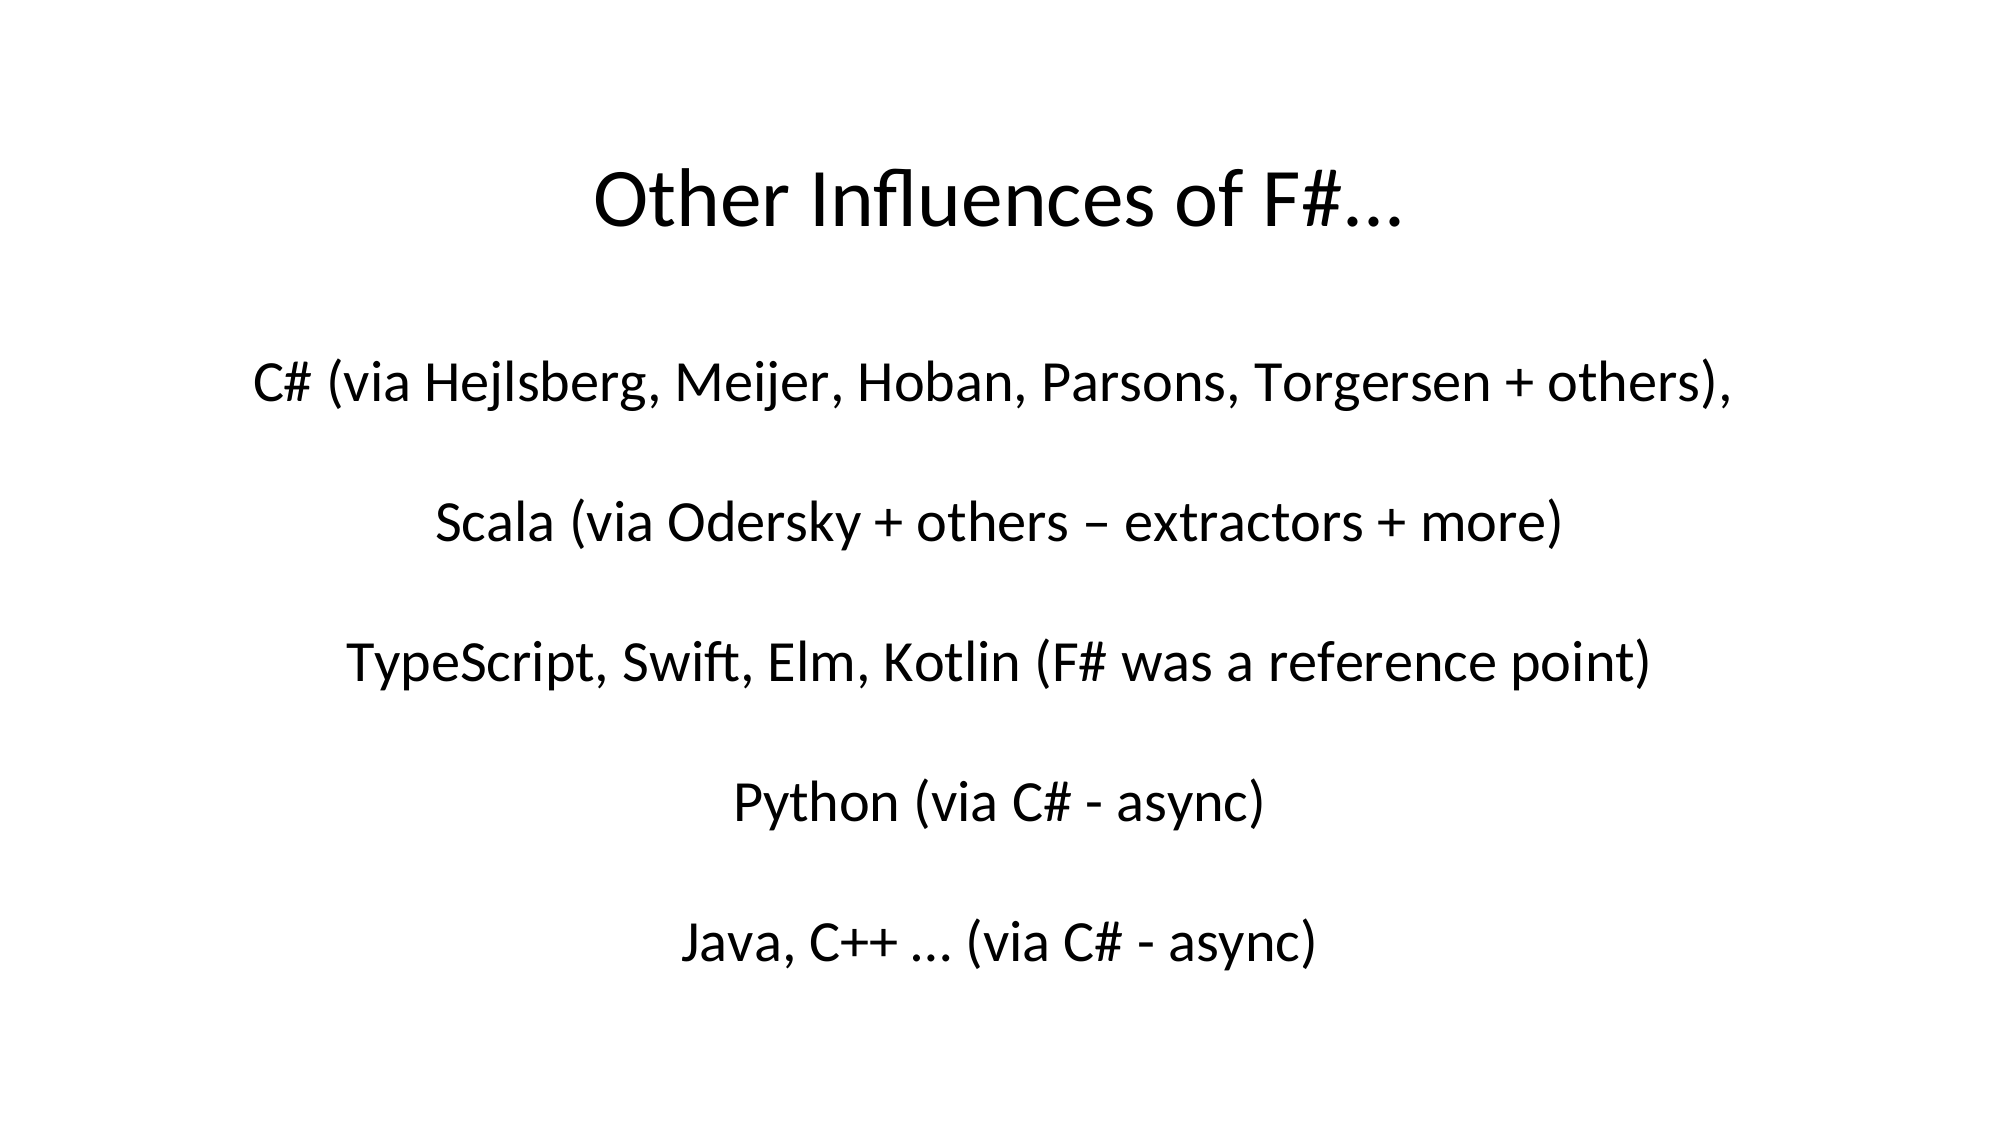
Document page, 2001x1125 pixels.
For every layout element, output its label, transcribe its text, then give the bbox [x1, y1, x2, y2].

text_box Other Influences of F#... C# (via Hejlsberg, Meijer, Hoban, Parsons, Torgersen + others), Scala (via Odersky + others – extractors + more) TypeScript, Swift, Elm, Kotlin (F# was a reference point) Python (via C# - async) Java, C++ … (via C# - async) [159, 135, 1841, 990]
